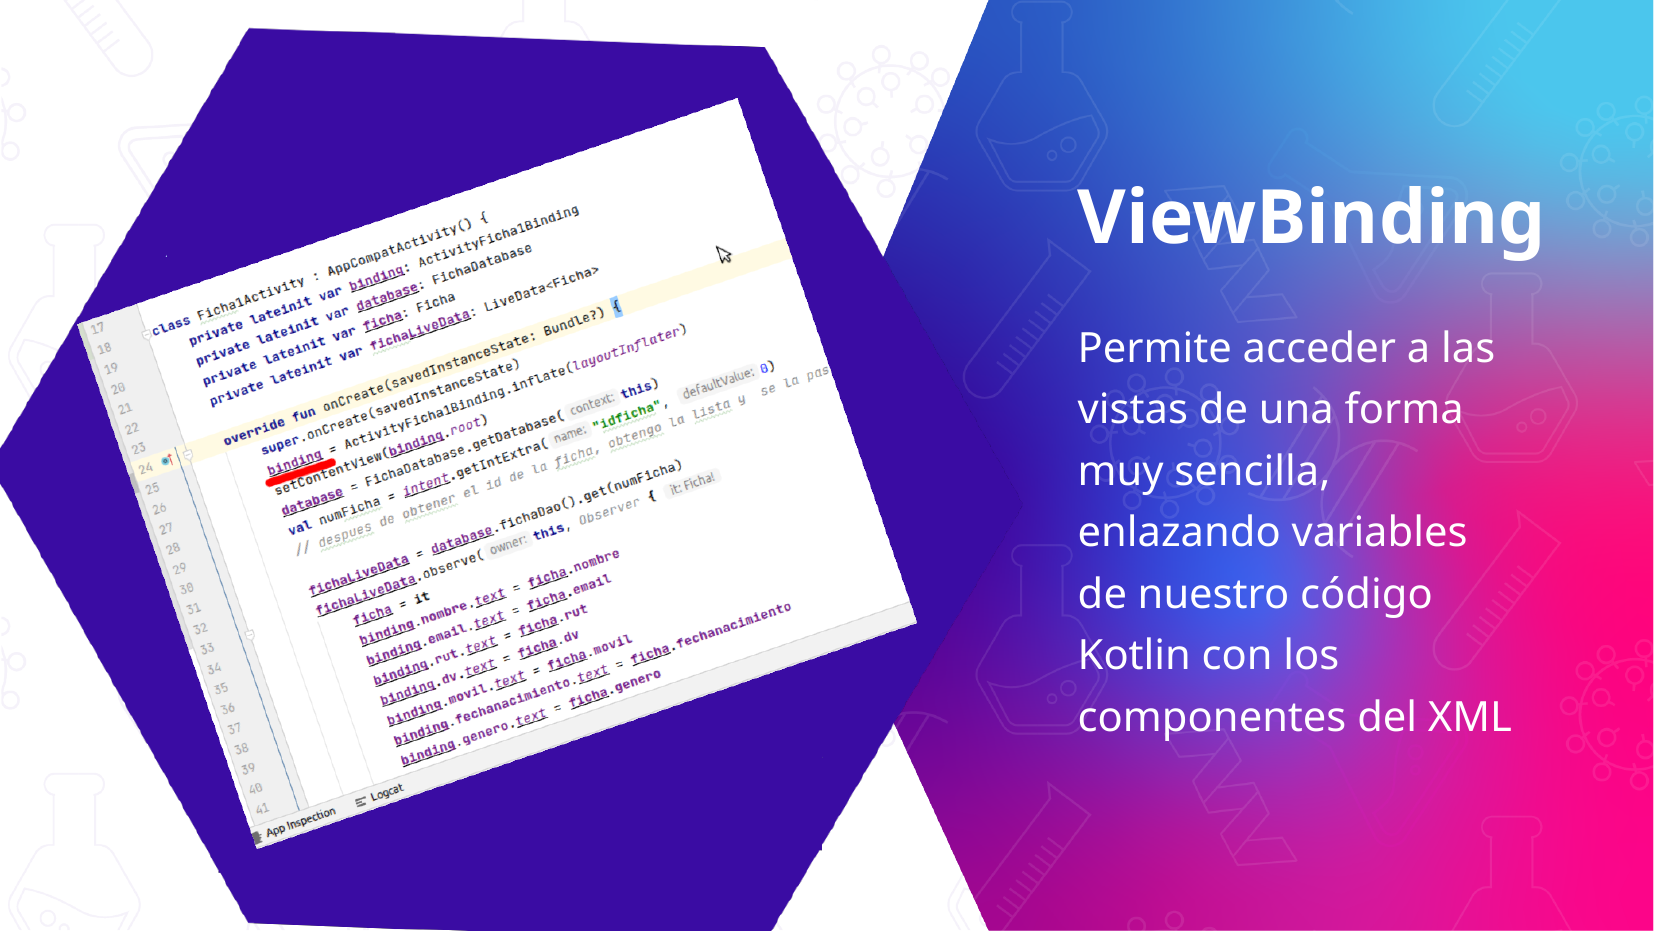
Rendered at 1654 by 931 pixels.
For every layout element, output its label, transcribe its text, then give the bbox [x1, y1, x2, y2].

picture [0, 0, 1654, 931]
text_box ViewBinding [1062, 147, 1640, 257]
text_box Permite acceder a las vistas de una forma muy sencilla, enlazando variables de nuestro código Kotlin con los componentes del XML [1062, 305, 1536, 739]
